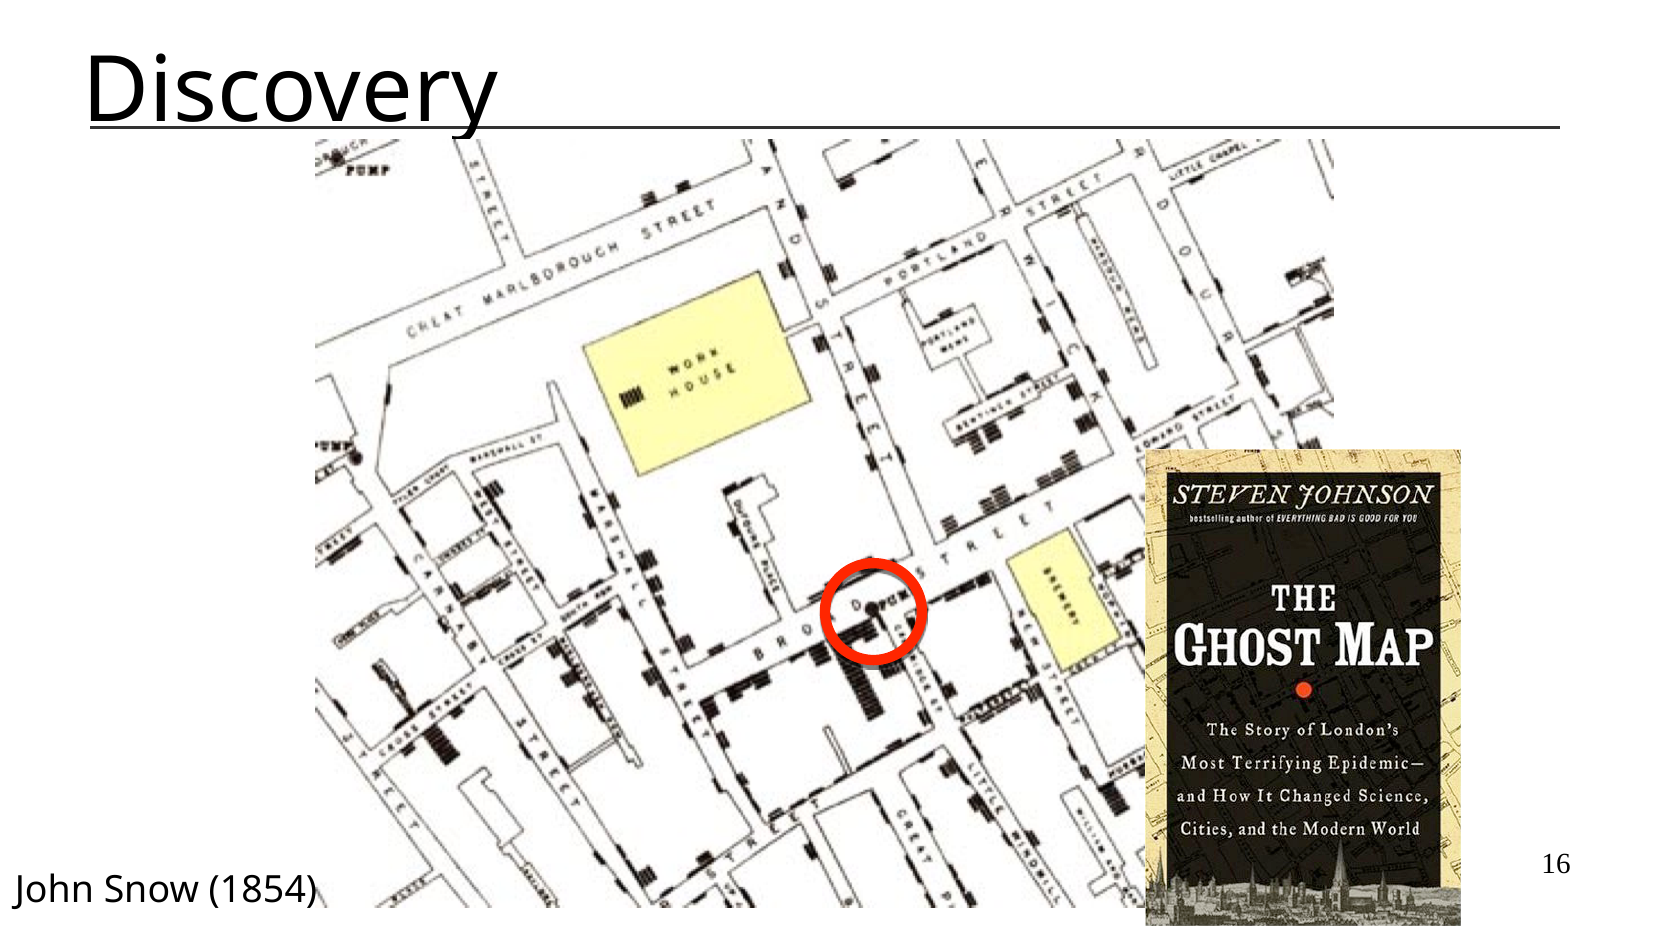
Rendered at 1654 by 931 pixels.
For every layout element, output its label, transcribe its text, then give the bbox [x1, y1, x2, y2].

title Discovery [82, 32, 1571, 140]
picture [315, 139, 1461, 926]
text_box John Snow (1854) [0, 855, 351, 931]
